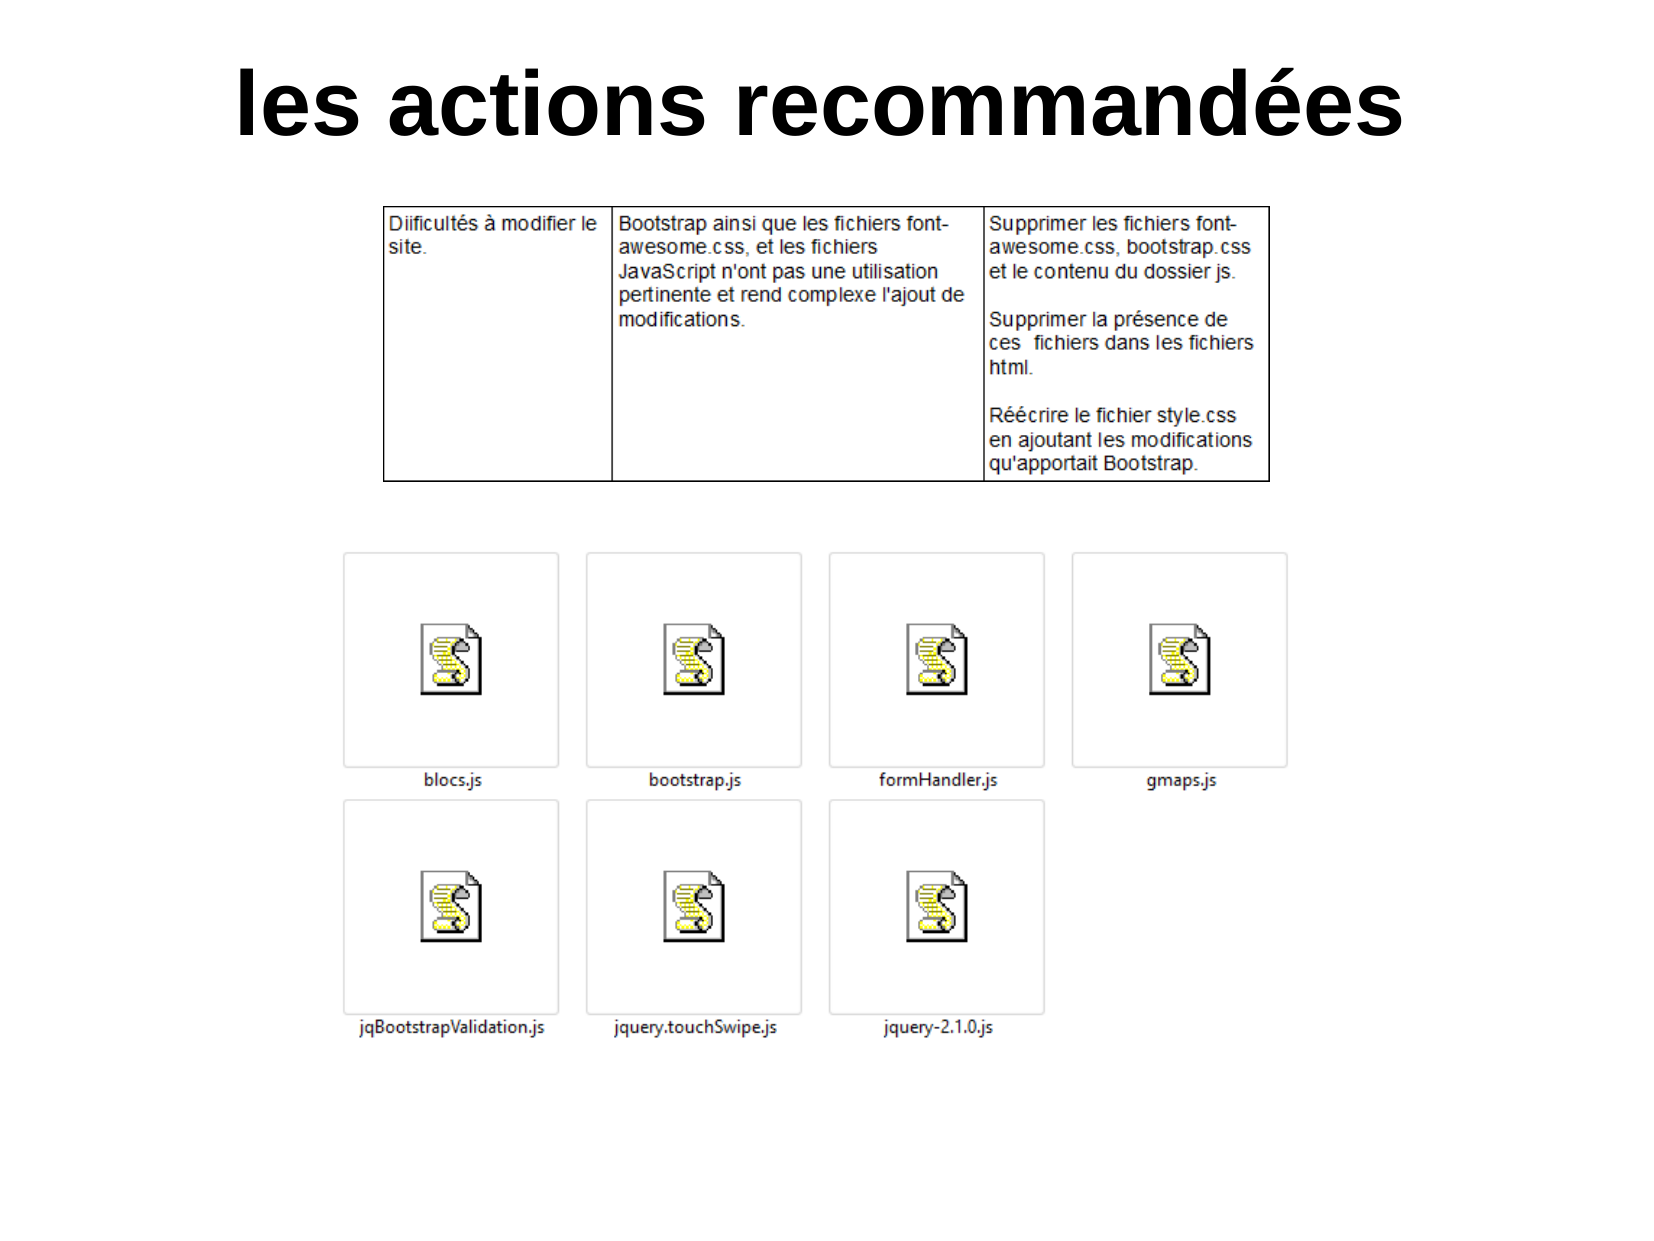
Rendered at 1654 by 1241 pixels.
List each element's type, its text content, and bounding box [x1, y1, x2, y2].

title les actions recommandées [76, 0, 1565, 208]
picture [324, 539, 1300, 1063]
picture [383, 206, 1270, 482]
